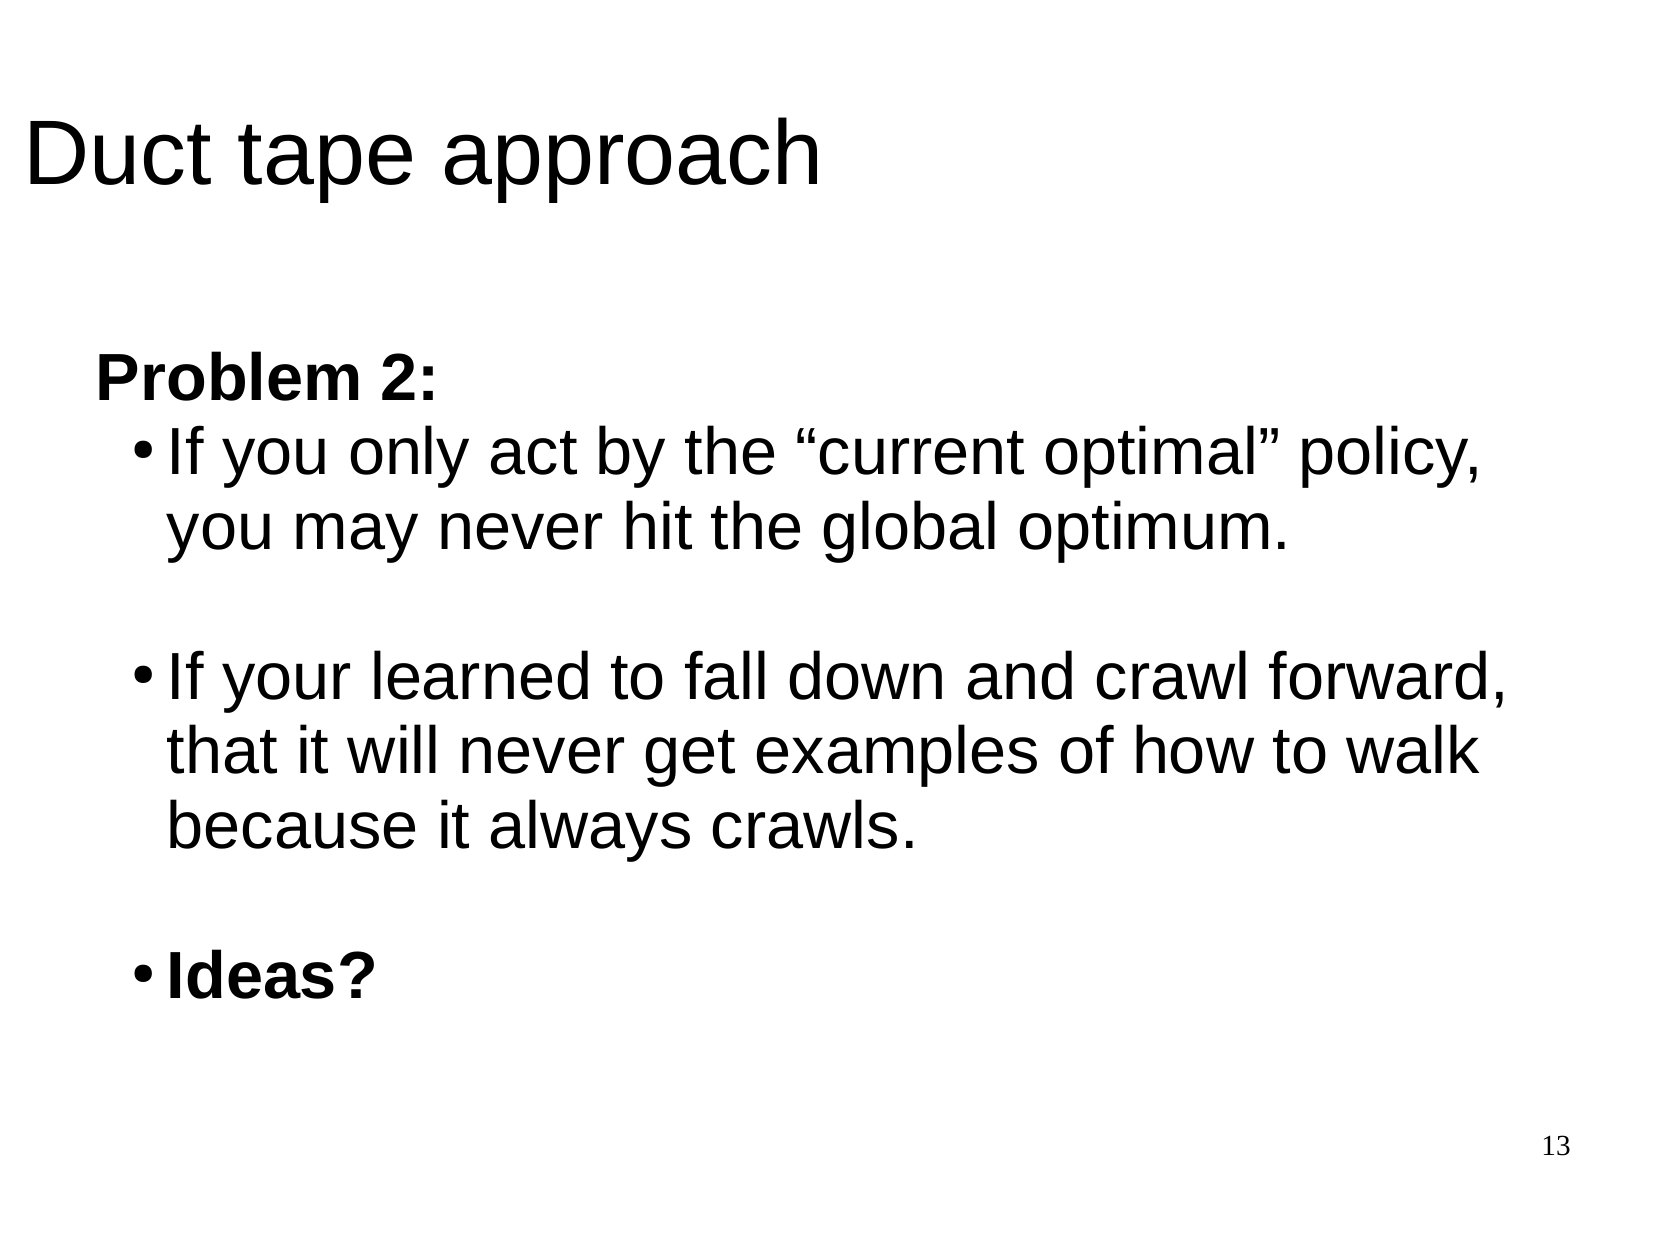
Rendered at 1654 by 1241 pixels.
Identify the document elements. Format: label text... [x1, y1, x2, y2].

text_box Problem 2: If you only act by the “current optimal” policy, you may never hit the global optimum. If your learned to fall down and crawl forward, that it will never get examples of how to walk because it always crawls. Ideas? [95, 264, 1551, 1013]
title Duct tape approach [23, 49, 1512, 257]
